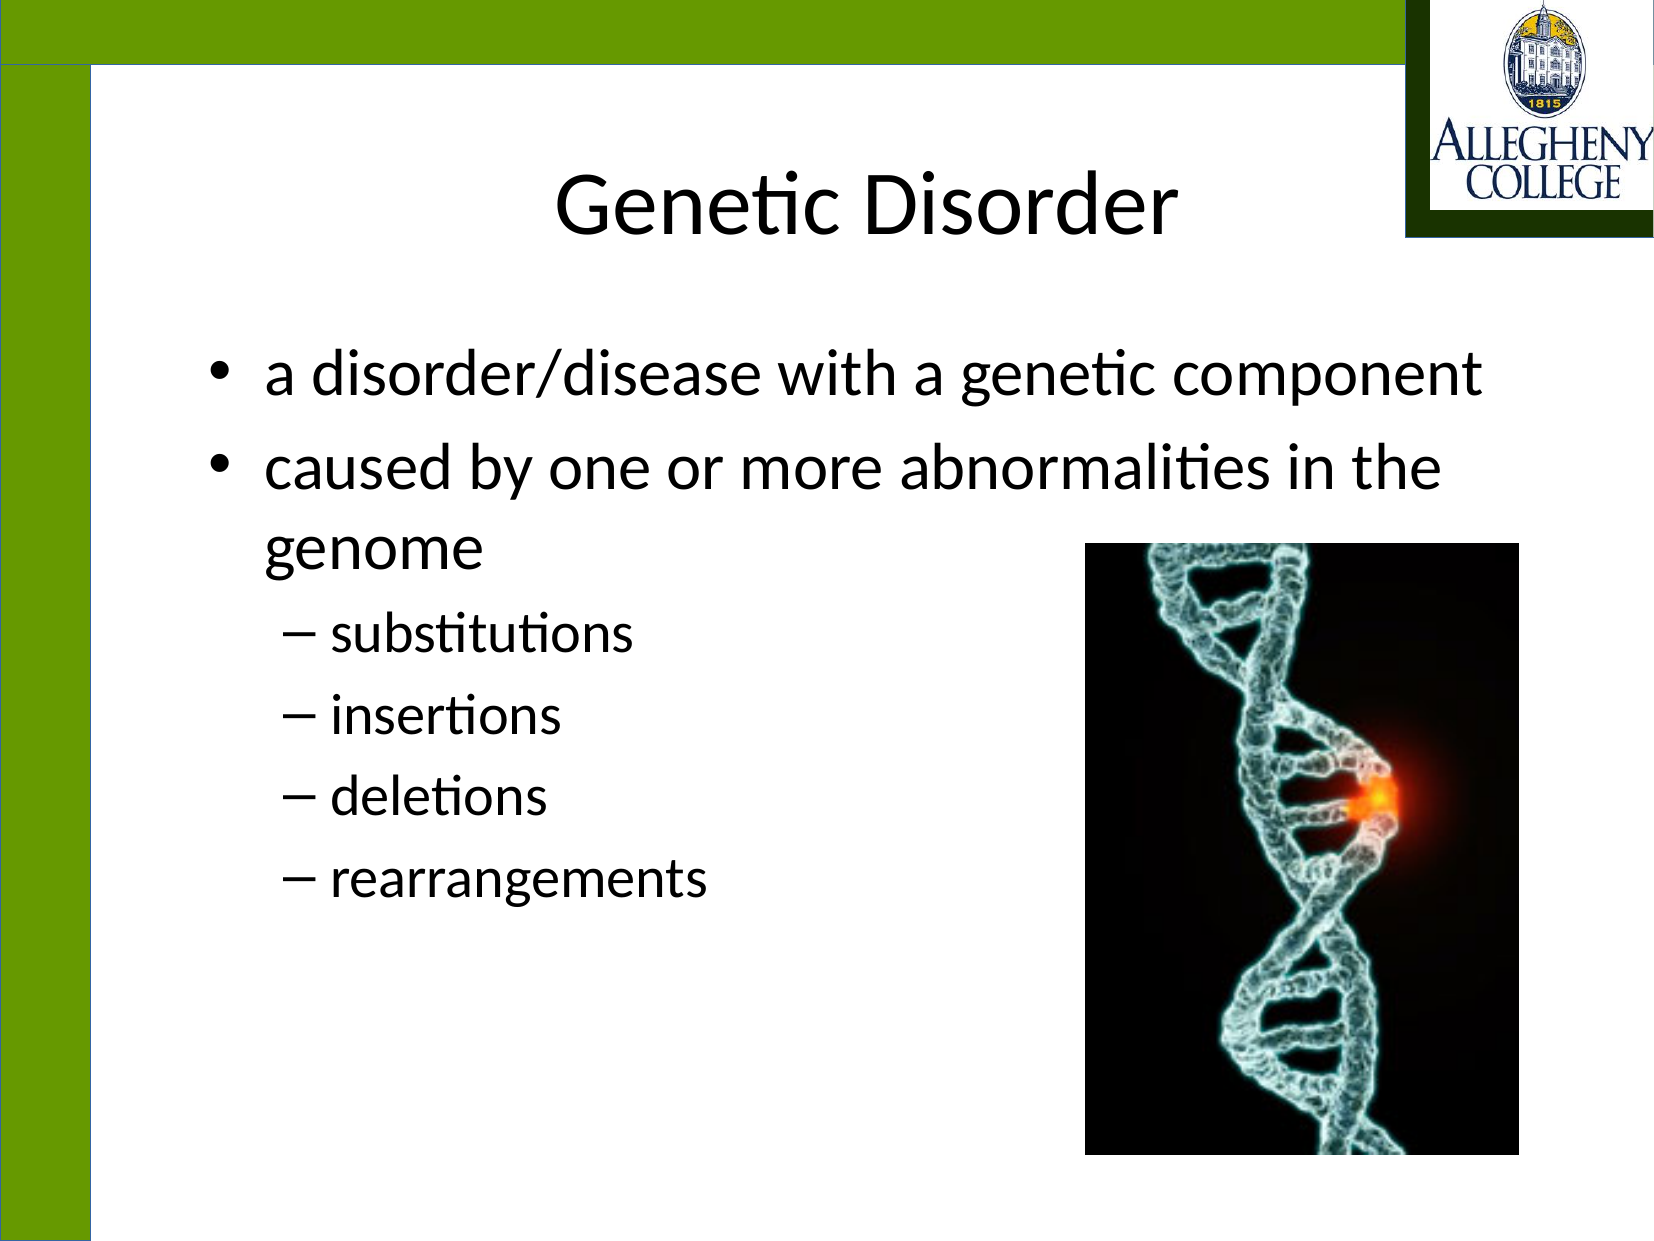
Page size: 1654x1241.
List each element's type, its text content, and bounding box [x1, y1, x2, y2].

picture [1430, 0, 1654, 210]
text_box [1544, 210, 1654, 238]
text_box [0, 0, 1430, 1241]
picture [1085, 543, 1519, 1155]
list a disorder/disease with a genetic component caused by one or more abnormalities in the genome substitutions insertions deletions rearrangements [193, 321, 1544, 1064]
title Genetic Disorder [193, 104, 1544, 292]
